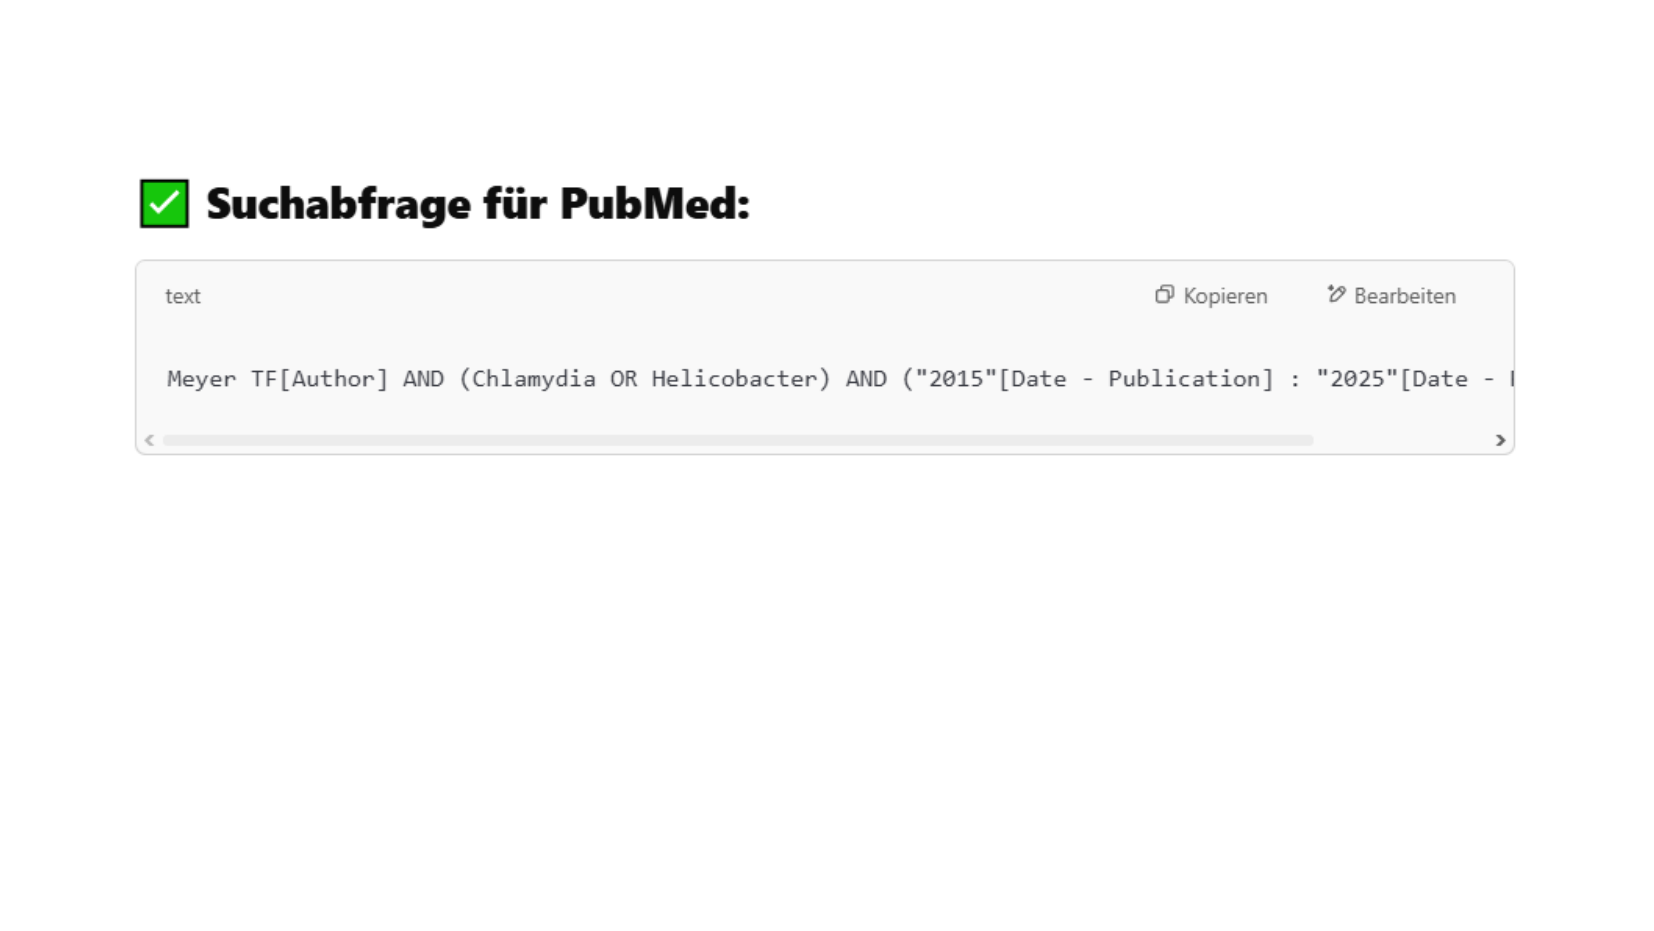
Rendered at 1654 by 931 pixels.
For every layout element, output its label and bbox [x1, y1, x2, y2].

picture [93, 147, 1553, 479]
